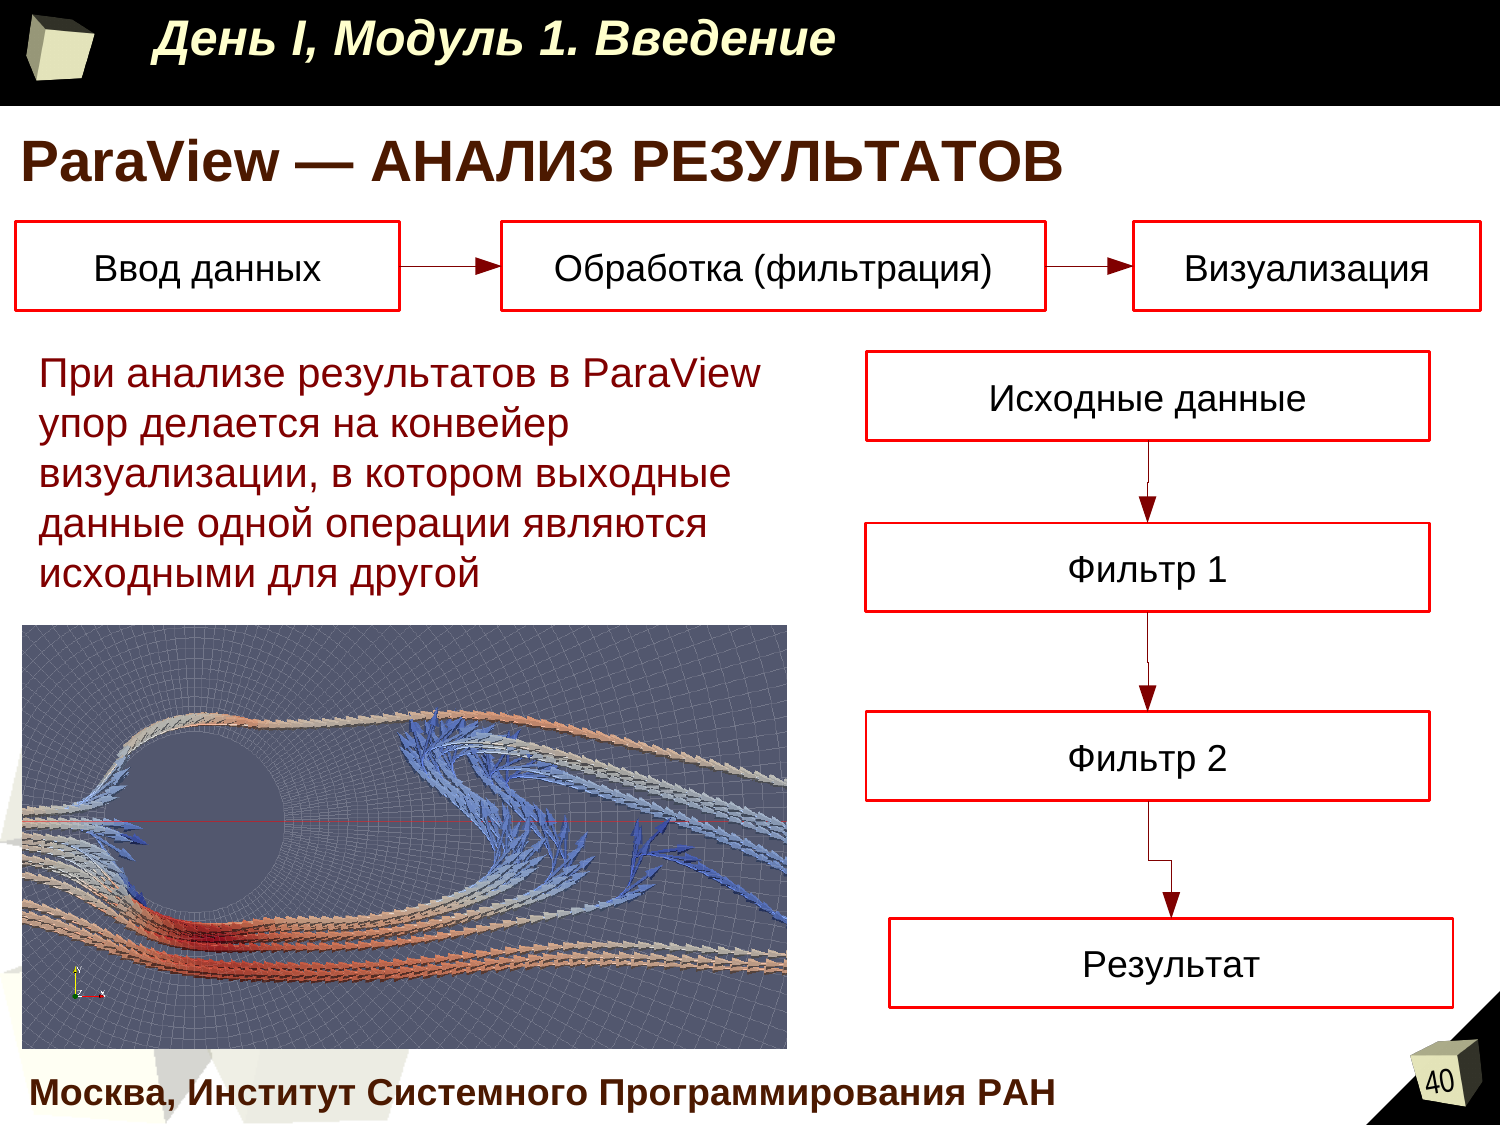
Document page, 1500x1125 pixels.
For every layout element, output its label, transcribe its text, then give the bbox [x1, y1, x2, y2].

picture [0, 625, 787, 1125]
text_box Визуализация [1133, 221, 1481, 311]
text_box Фильтр 2 [865, 711, 1430, 801]
text_box Результат [889, 918, 1453, 1008]
text_box ParaView — АНАЛИЗ РЕЗУЛЬТАТОВ [5, 115, 1500, 201]
text_box Обработка (фильтрация) [501, 221, 1046, 311]
text_box Фильтр 1 [865, 522, 1430, 612]
text_box Ввод данных [15, 221, 400, 311]
text_box Исходные данные [866, 351, 1430, 441]
picture [423, 1088, 433, 1102]
text_box При анализе результатов в ParaView упор делается на конвейер визуализации, в котором выходные данные одной операции являются исходными для другой [23, 338, 798, 604]
